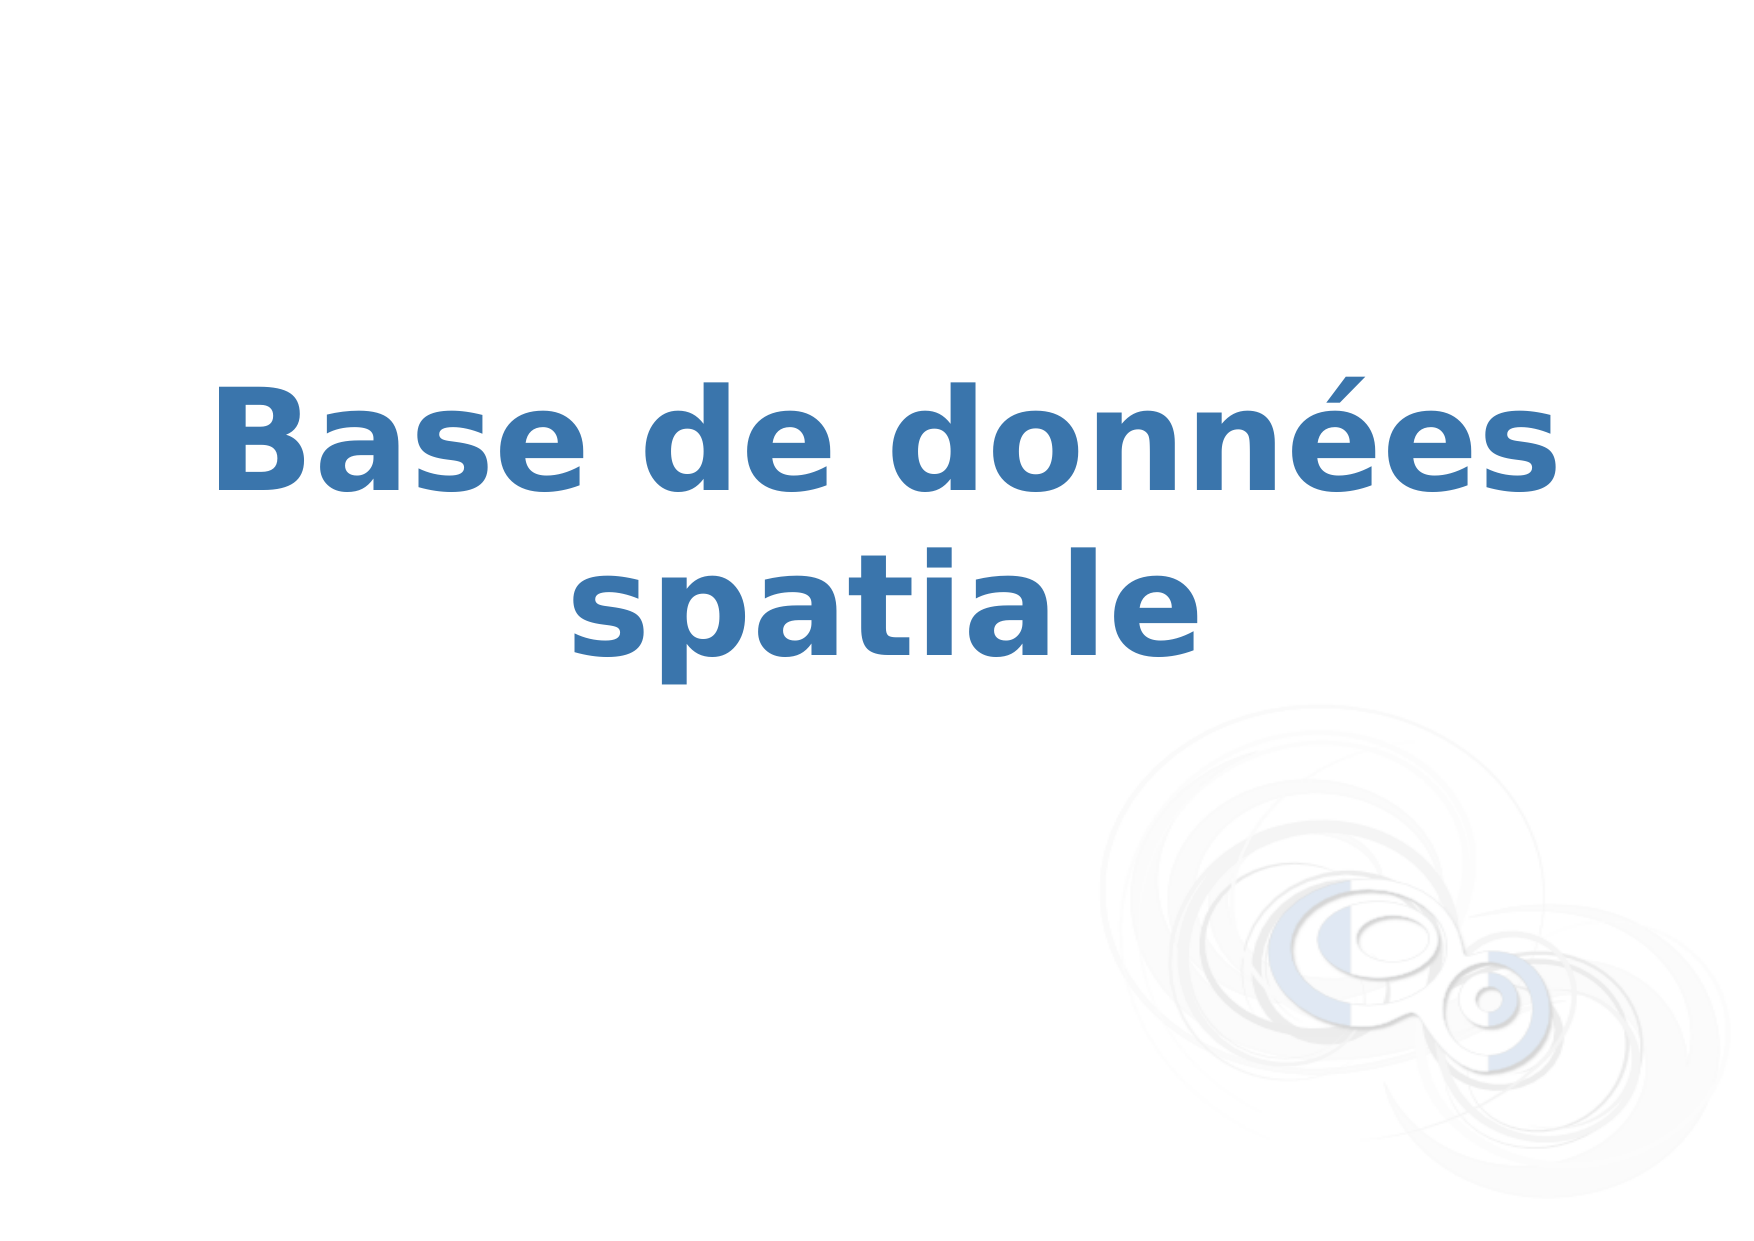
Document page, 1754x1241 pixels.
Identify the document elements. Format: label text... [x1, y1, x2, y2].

list > Shapefile GUI (shp2pgsql) > GDAL/OGR > OSM (osm2pgsql, osmosis…) [1092, 679, 1754, 1241]
title Base de données spatiale [82, 269, 1689, 779]
